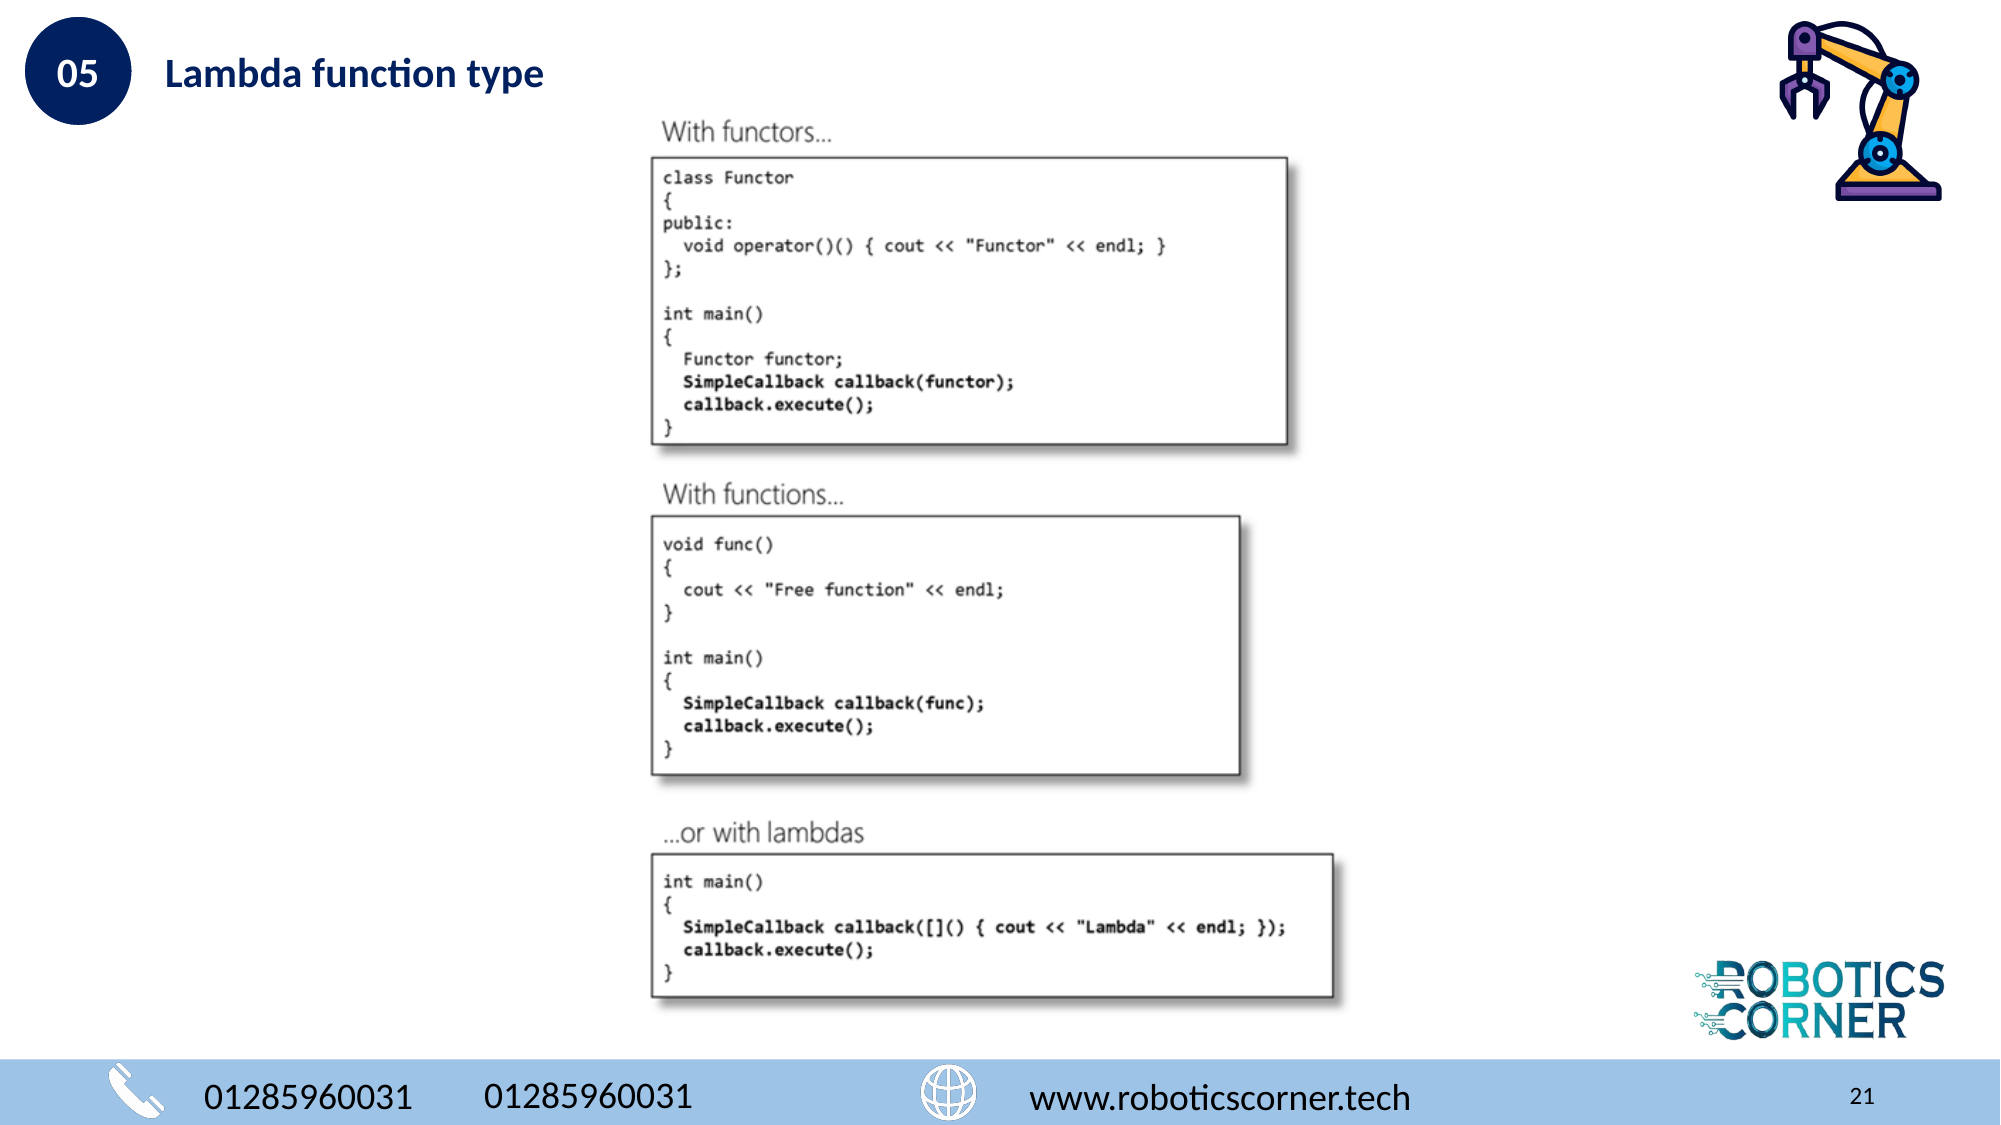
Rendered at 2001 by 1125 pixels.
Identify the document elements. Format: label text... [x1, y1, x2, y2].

picture [1680, 859, 1953, 1059]
picture [1771, 21, 1950, 201]
text_box 05 [22, 14, 134, 128]
text_box Lambda function type [150, 38, 702, 103]
picture [915, 1059, 981, 1125]
picture [645, 105, 1355, 1020]
picture [103, 1057, 170, 1124]
